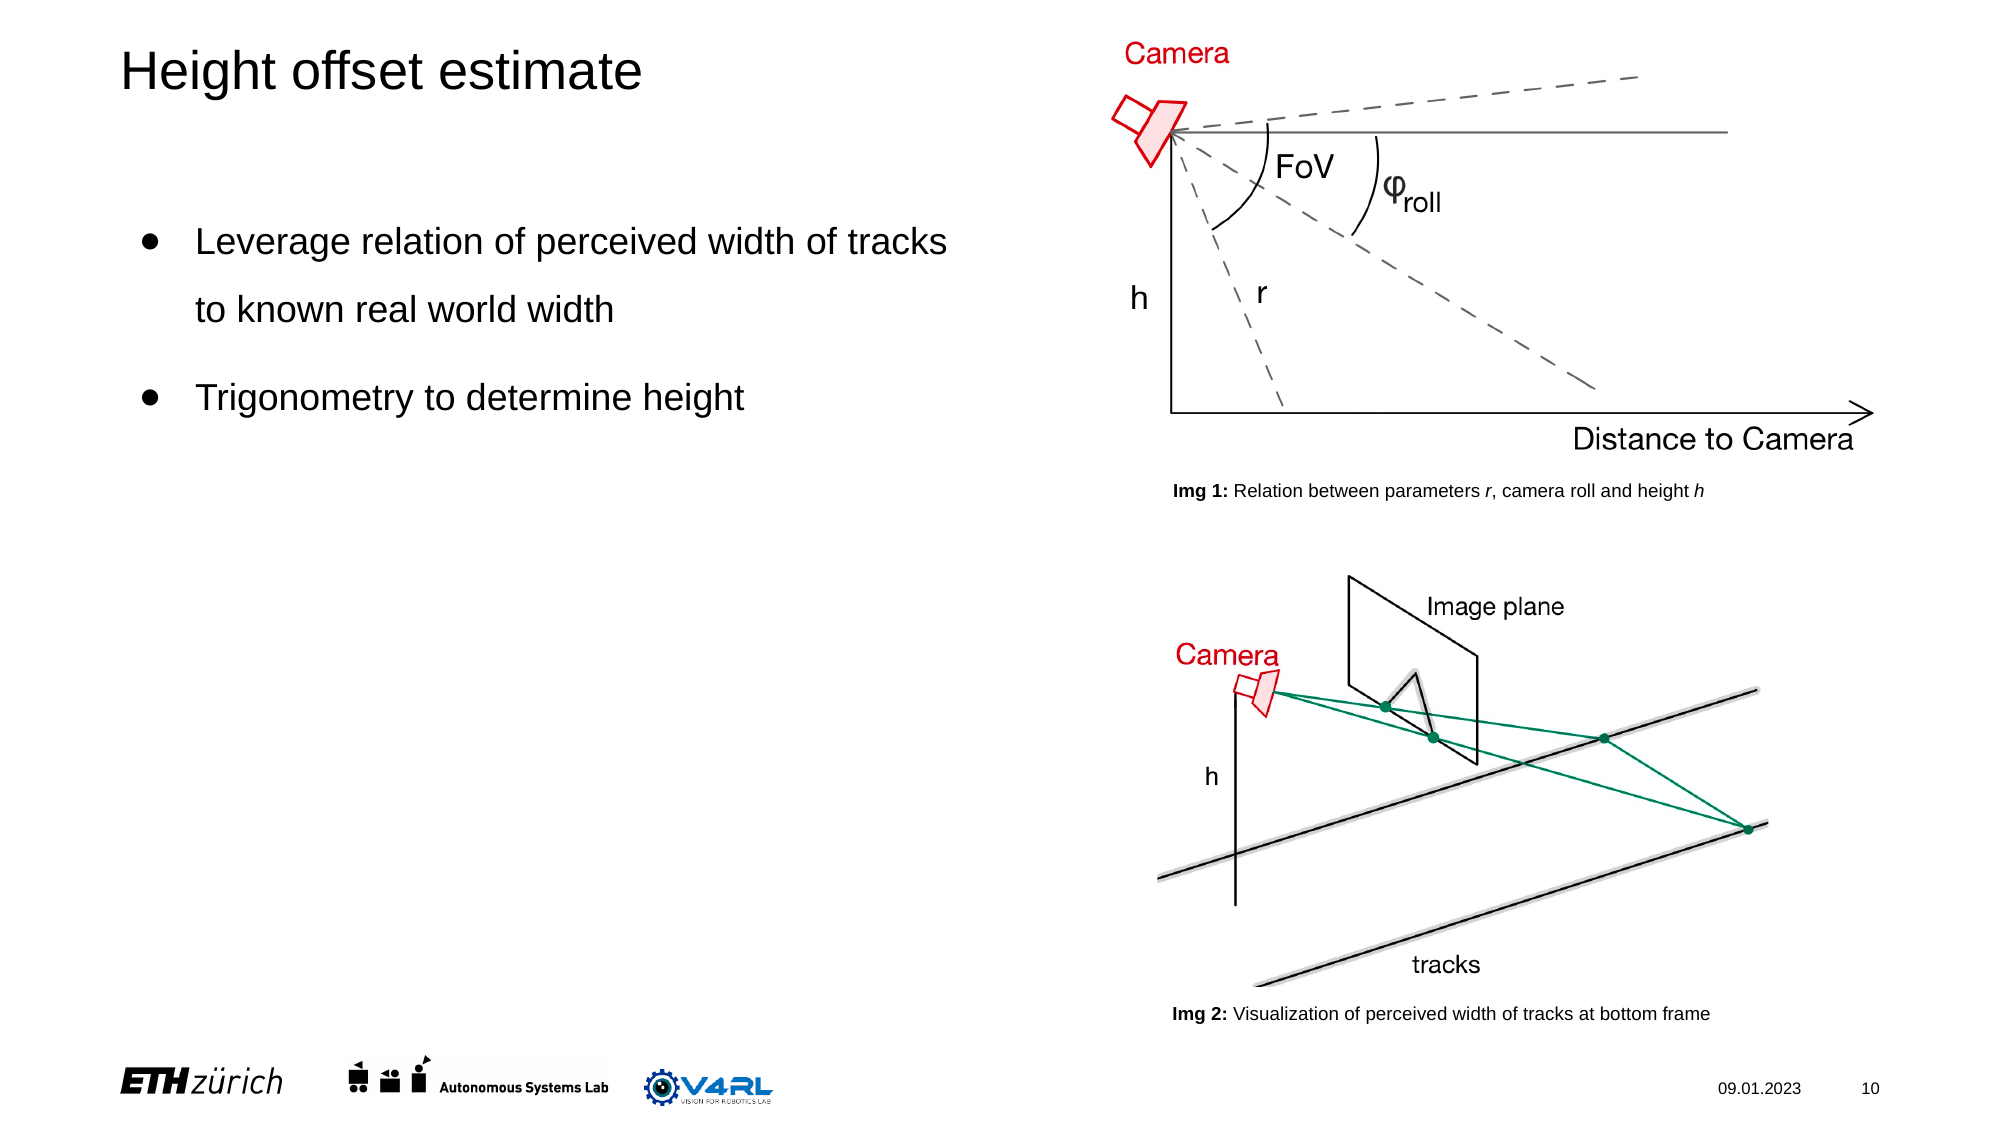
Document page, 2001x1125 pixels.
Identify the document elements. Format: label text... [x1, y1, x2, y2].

title Height offset estimate [120, 42, 1106, 191]
picture [120, 1067, 282, 1094]
slide_number <number> [1827, 1069, 1880, 1106]
picture [1106, 39, 1880, 465]
picture [644, 1069, 776, 1106]
text_box Img 1: Relation between parameters r, camera roll and height h [1158, 465, 1867, 517]
picture [1157, 561, 1769, 987]
slide_number 09.01.2023 [1718, 1069, 1819, 1106]
list Leverage relation of perceived width of tracks to known real world width Trigonometry to determine height [120, 194, 969, 514]
text_box Img 2: Visualization of perceived width of tracks at bottom frame [1157, 986, 1748, 1040]
